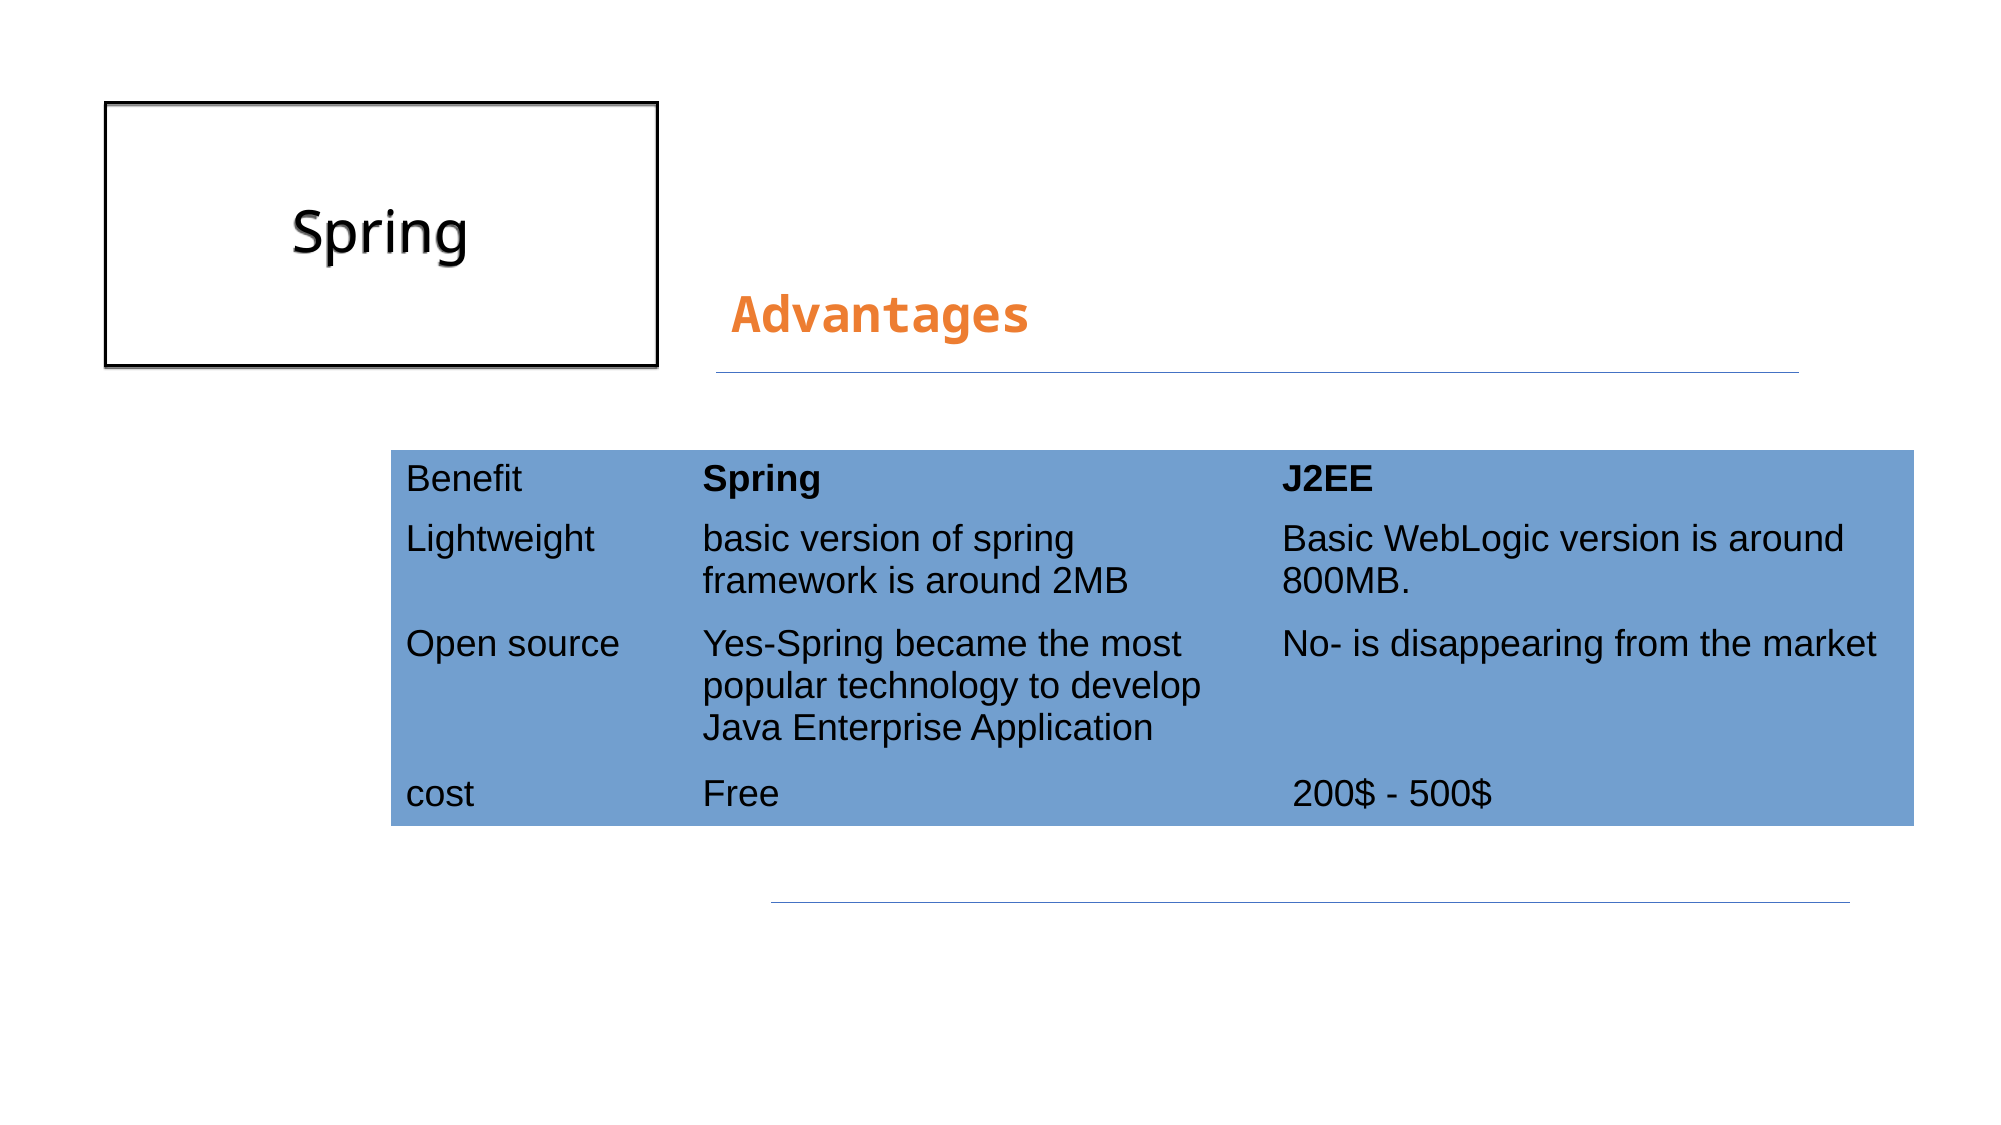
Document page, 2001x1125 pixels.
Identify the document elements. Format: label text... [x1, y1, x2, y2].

table_cell Yes-Spring became the most popular technology to develop Java Enterprise Application [688, 615, 1267, 765]
title Spring [105, 102, 658, 366]
table_cell cost [391, 765, 688, 826]
table_cell Basic WebLogic version is around 800MB. [1267, 510, 1914, 615]
table_cell No- is disappearing from the market [1267, 615, 1914, 765]
table_header Spring [688, 450, 1267, 510]
table_cell Free [688, 765, 1267, 826]
table_cell Lightweight [391, 510, 688, 615]
table_cell basic version of spring framework is around 2MB [688, 510, 1267, 615]
table_cell Open source [391, 615, 688, 765]
table_header Benefit [391, 450, 688, 510]
table_header J2EE [1267, 450, 1914, 510]
text_box Advantages [716, 274, 1232, 351]
table_cell 200$ - 500$ [1267, 765, 1914, 826]
